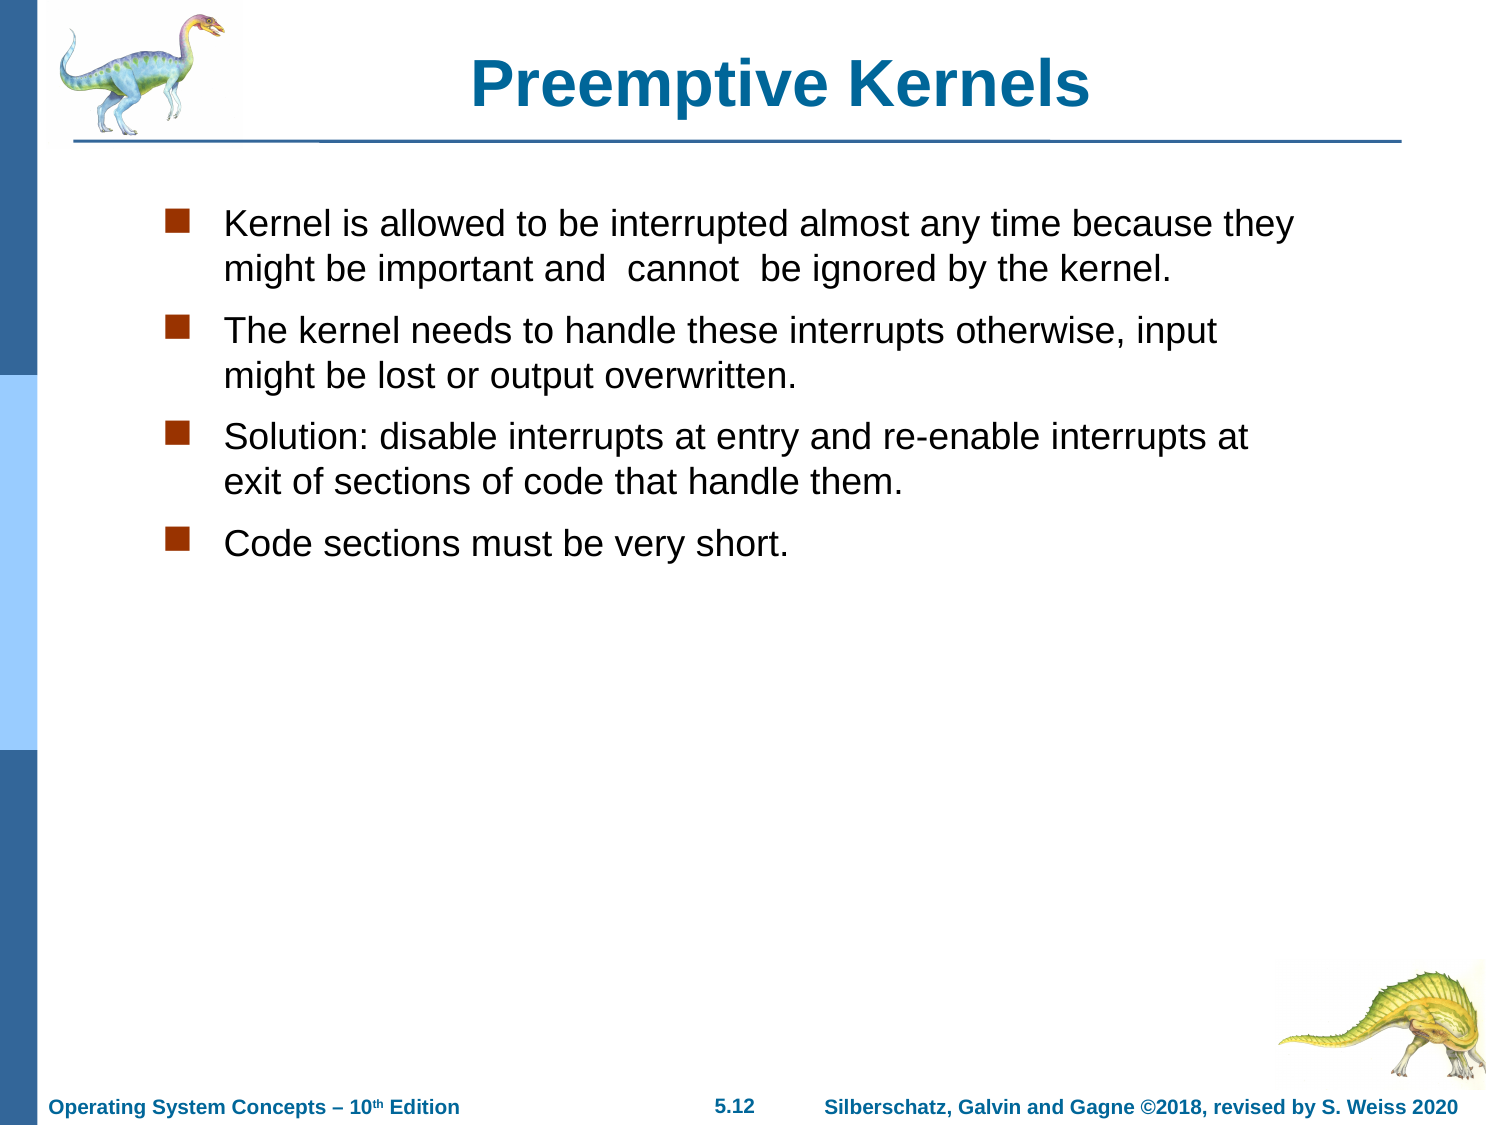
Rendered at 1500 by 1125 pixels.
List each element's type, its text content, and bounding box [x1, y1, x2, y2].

text_box Kernel is allowed to be interrupted almost any time because they might be important and cannot be ignored by the kernel. The kernel needs to handle these interrupts otherwise, input might be lost or output overwritten. Solution: disable interrupts at entry and re-enable interrupts at exit of sections of code that handle them. Code sections must be very short. [153, 191, 1313, 978]
picture [1141, 1099, 1149, 1104]
picture [1275, 959, 1486, 1090]
picture [46, 0, 243, 149]
text_box Preemptive Kernels [137, 33, 1426, 128]
